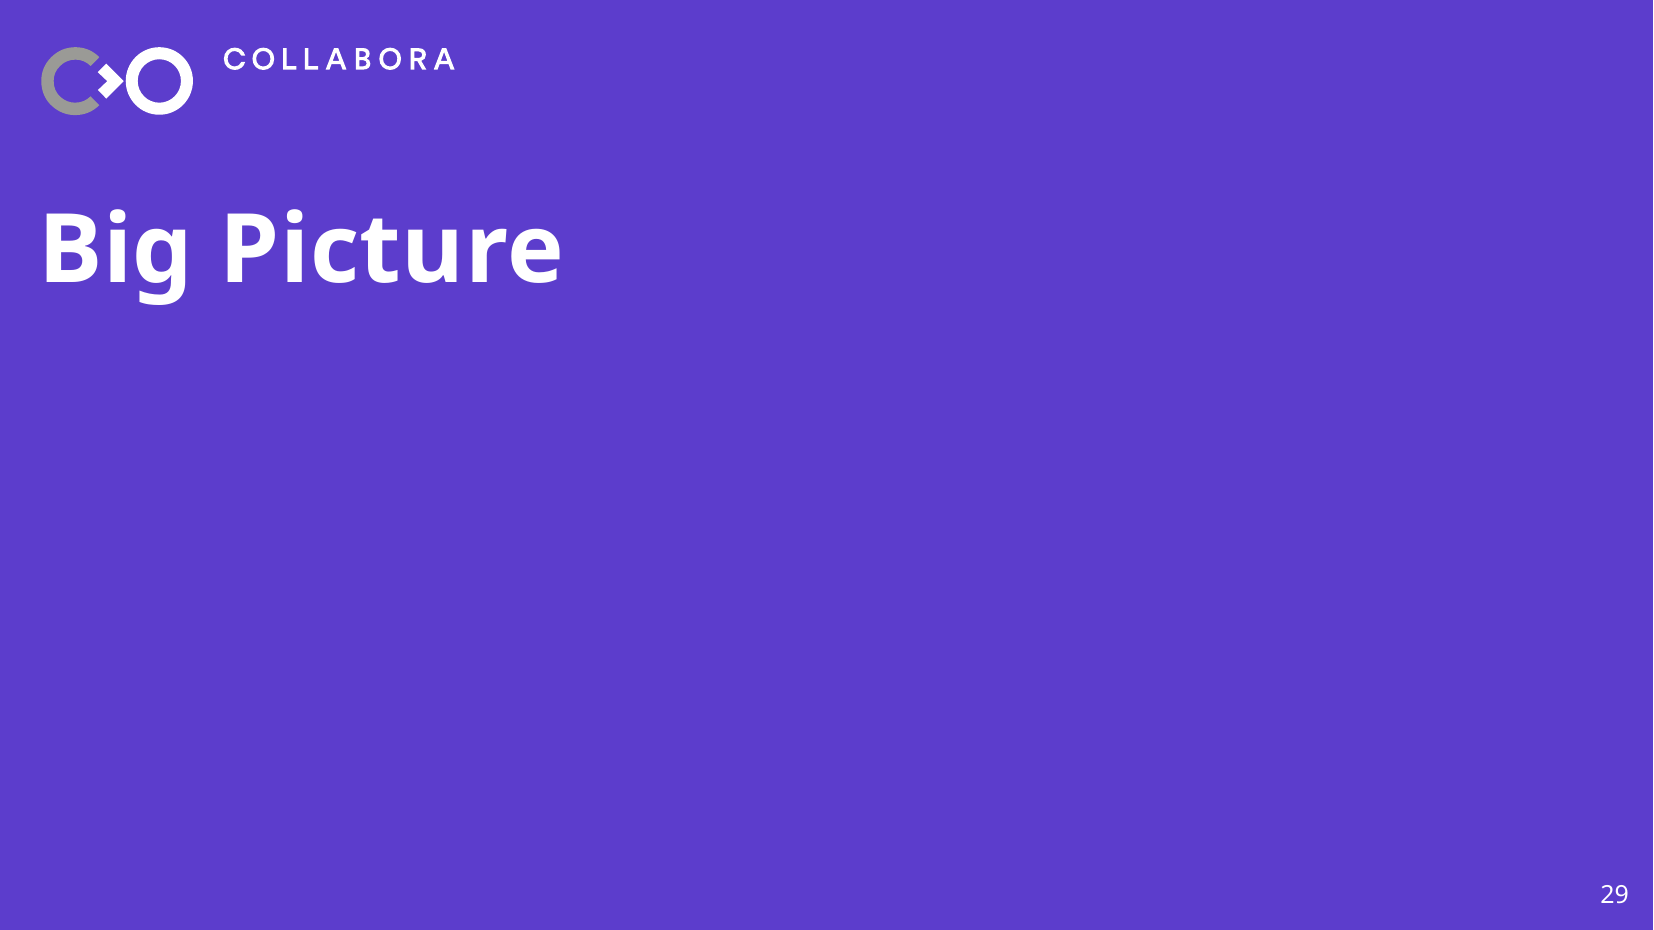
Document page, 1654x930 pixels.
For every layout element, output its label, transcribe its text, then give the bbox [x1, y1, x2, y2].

title Big Picture [38, 186, 1614, 243]
